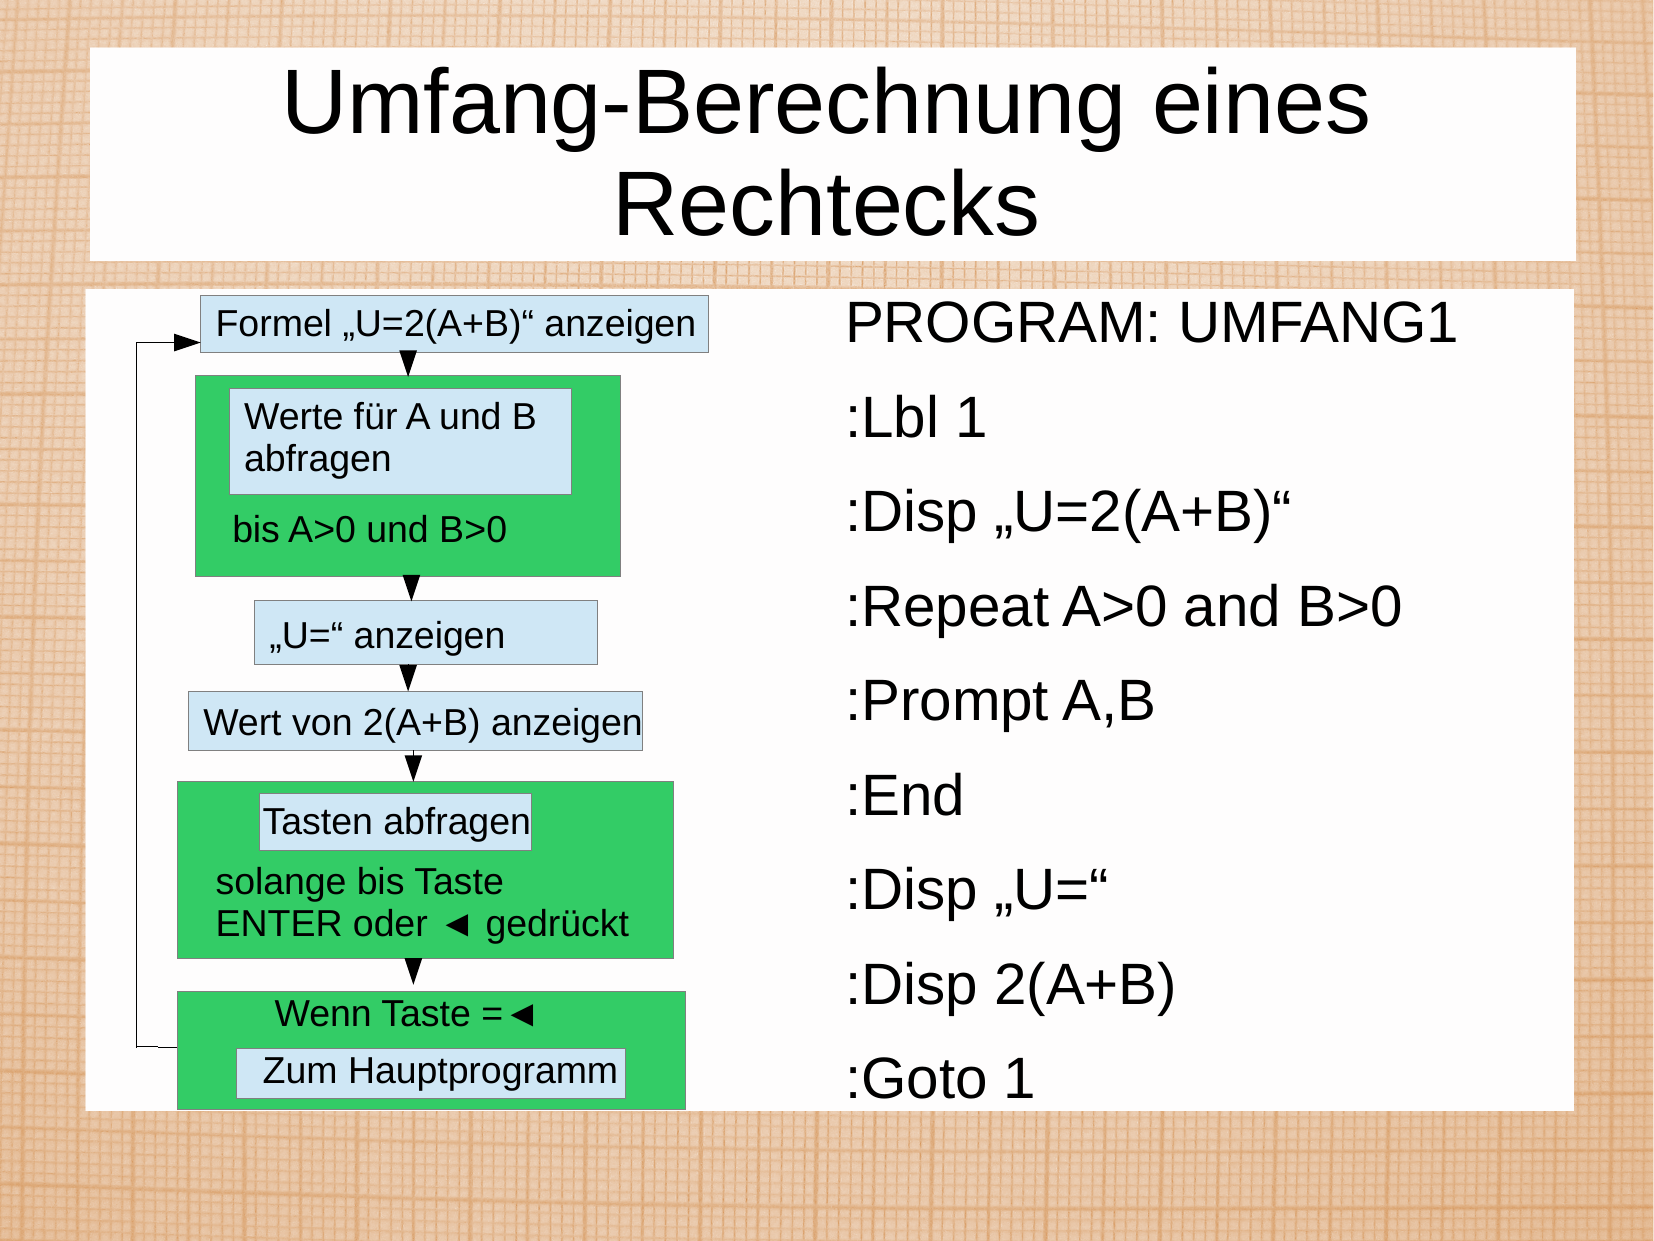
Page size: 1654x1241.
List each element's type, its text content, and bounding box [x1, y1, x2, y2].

text_box Wert von 2(A+B) anzeigen [188, 693, 667, 751]
text_box Wenn Taste =◄ [259, 984, 603, 1041]
text_box „U=“ anzeigen [254, 607, 586, 665]
text_box bis A>0 und B>0 [217, 501, 593, 559]
text_box Zum Hauptprogramm [248, 1041, 638, 1099]
text_box [254, 600, 598, 665]
picture [0, 0, 1654, 1241]
text_box [177, 991, 686, 1110]
text_box Werte für A und B abfragen [229, 388, 572, 488]
text_box solange bis Taste ENTER oder ◄ gedrückt [200, 852, 650, 952]
title Umfang-Berechnung eines Rechtecks [82, 49, 1571, 257]
text_box Formel „U=2(A+B)“ anzeigen [200, 295, 733, 353]
text_box Tasten abfragen [248, 793, 556, 851]
list PROGRAM: UMFANG1 :Lbl 1 :Disp „U=2(A+B)“ :Repeat A>0 and B>0 :Prompt A,B :End :Disp „U=“ :Disp 2(A+B) :Goto 1 [845, 290, 1572, 1110]
text_box [195, 375, 621, 577]
text_box [177, 781, 674, 959]
